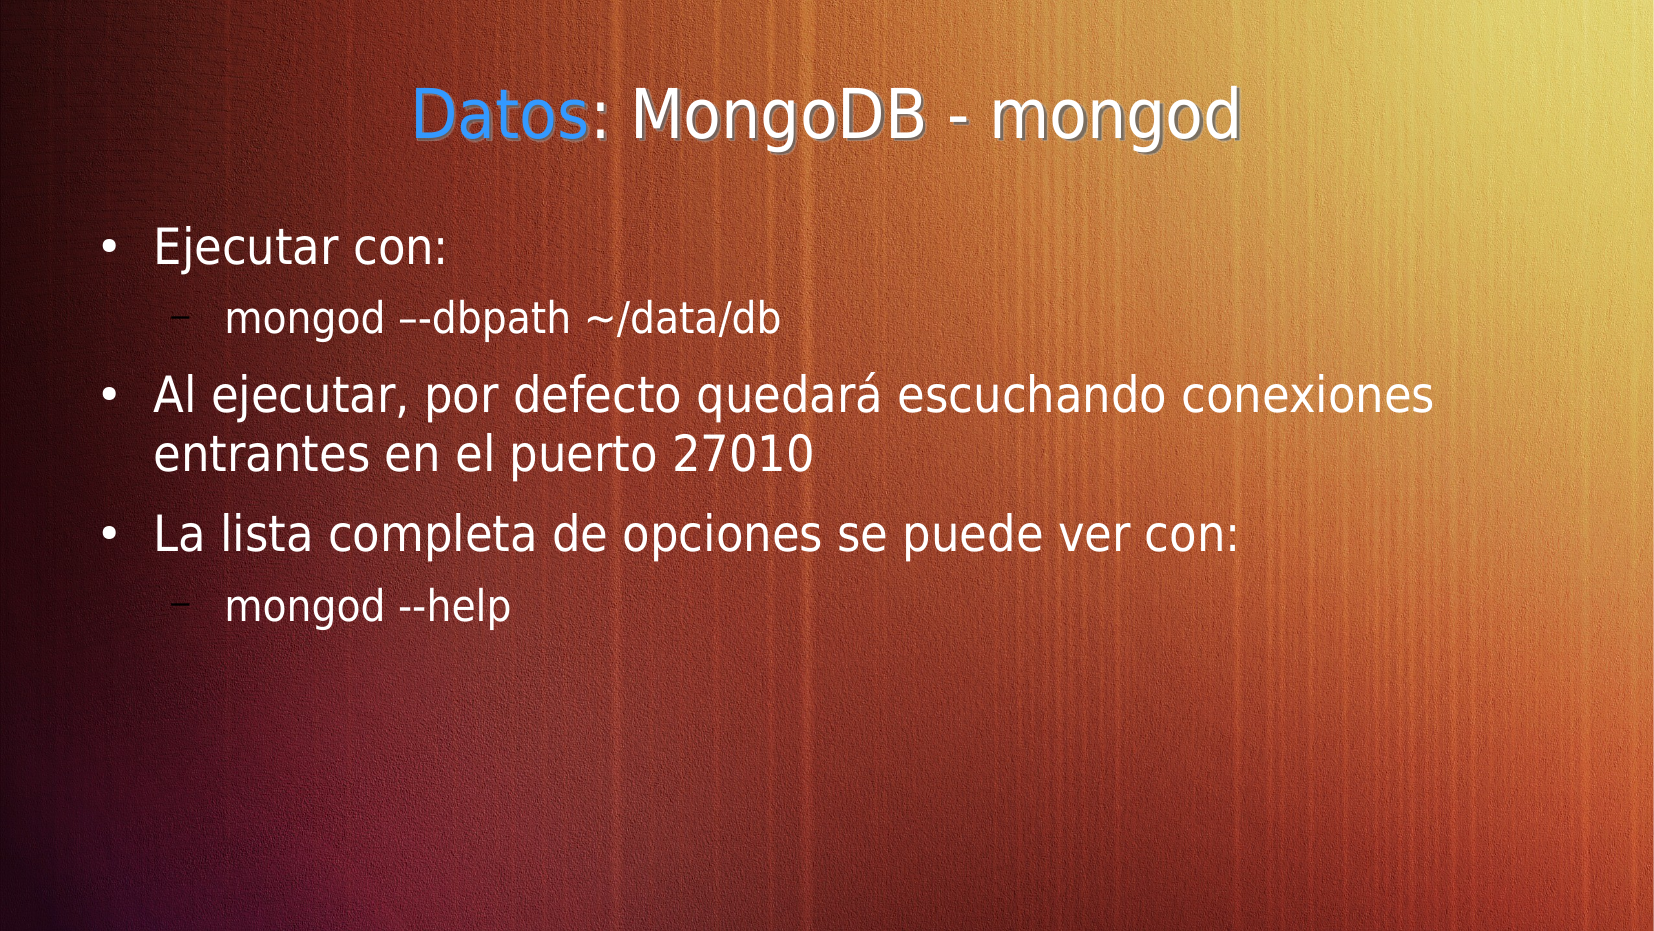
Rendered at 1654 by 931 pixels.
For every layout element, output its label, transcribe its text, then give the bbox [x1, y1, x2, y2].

list Ejecutar con: mongod –-dbpath ~/data/db Al ejecutar, por defecto quedará escuchando conexiones entrantes en el puerto 27010 La lista completa de opciones se puede ver con: mongod --help [82, 217, 1571, 758]
title Datos: MongoDB - mongod [82, 37, 1571, 193]
picture [0, 0, 1654, 931]
